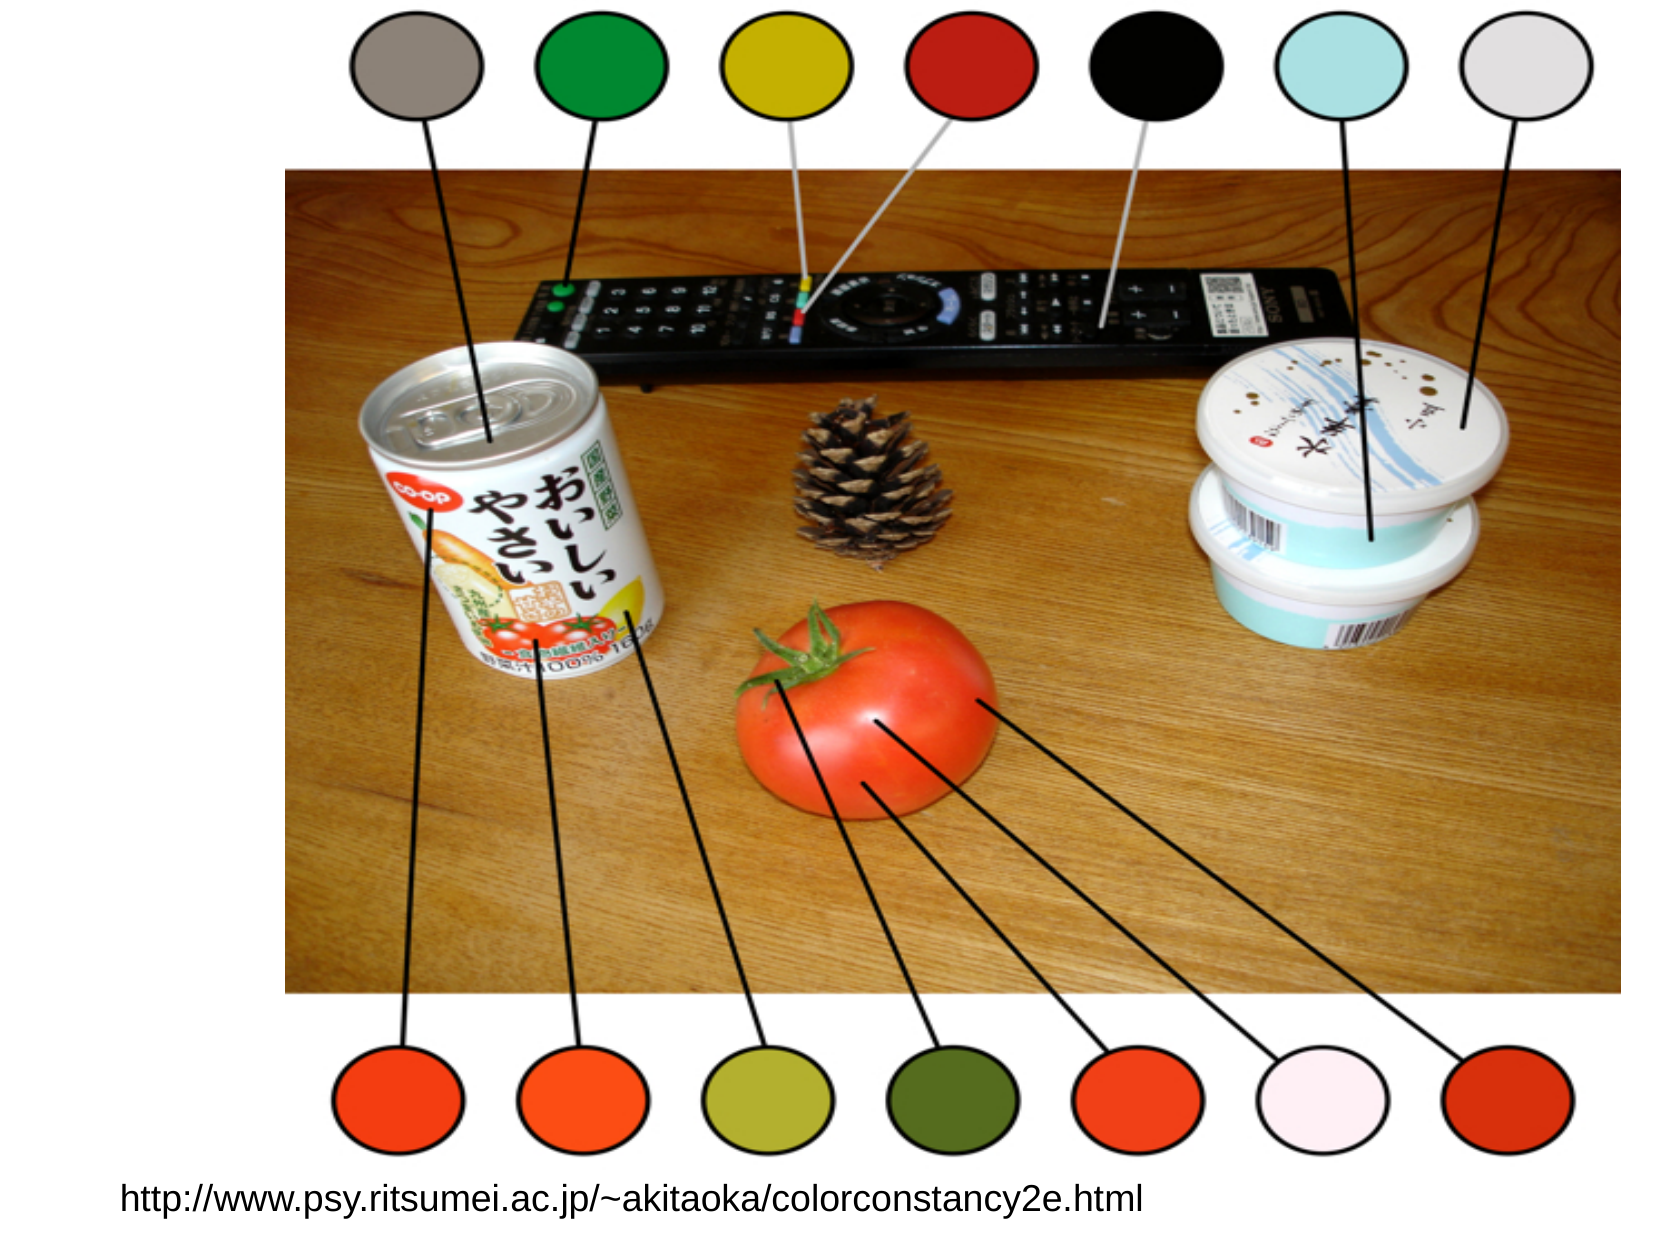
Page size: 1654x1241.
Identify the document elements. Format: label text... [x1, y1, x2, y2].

text_box http://www.psy.ritsumei.ac.jp/~akitaoka/colorconstancy2e.html [105, 1170, 1166, 1227]
picture [285, 0, 1621, 1171]
